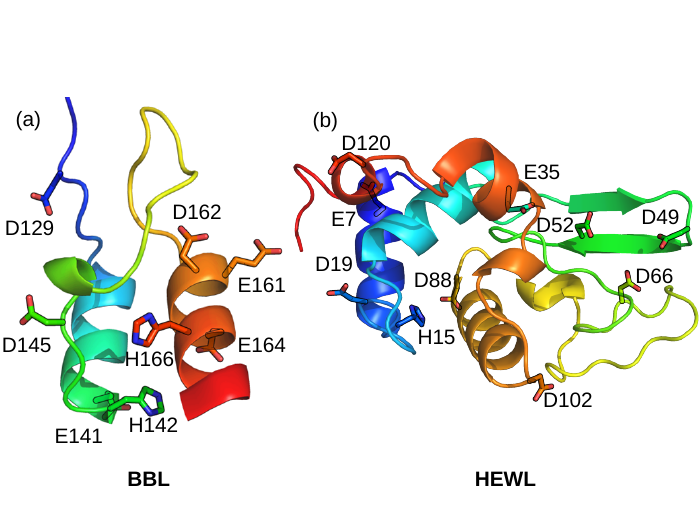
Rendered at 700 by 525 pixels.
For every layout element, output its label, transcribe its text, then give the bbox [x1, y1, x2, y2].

text_box D145 [0, 324, 80, 365]
picture [291, 133, 700, 404]
text_box D52 [521, 203, 614, 245]
text_box D129 [0, 206, 83, 248]
text_box H142 [113, 403, 206, 445]
text_box E141 [39, 415, 133, 456]
text_box H15 [402, 315, 495, 357]
text_box (a) [0, 98, 78, 139]
text_box HEWL [460, 458, 557, 499]
text_box E7 [316, 198, 409, 239]
text_box D162 [157, 191, 250, 233]
text_box D102 [528, 379, 621, 420]
picture [14, 97, 288, 428]
text_box E35 [508, 151, 601, 192]
text_box BBL [112, 458, 190, 499]
text_box D88 [399, 258, 492, 300]
text_box (b) [297, 98, 375, 133]
text_box D49 [626, 196, 700, 237]
text_box D19 [300, 242, 393, 284]
text_box H166 [109, 337, 203, 379]
text_box E161 [222, 264, 291, 305]
text_box E164 [222, 324, 291, 365]
text_box D66 [620, 255, 700, 296]
text_box D120 [326, 122, 419, 163]
